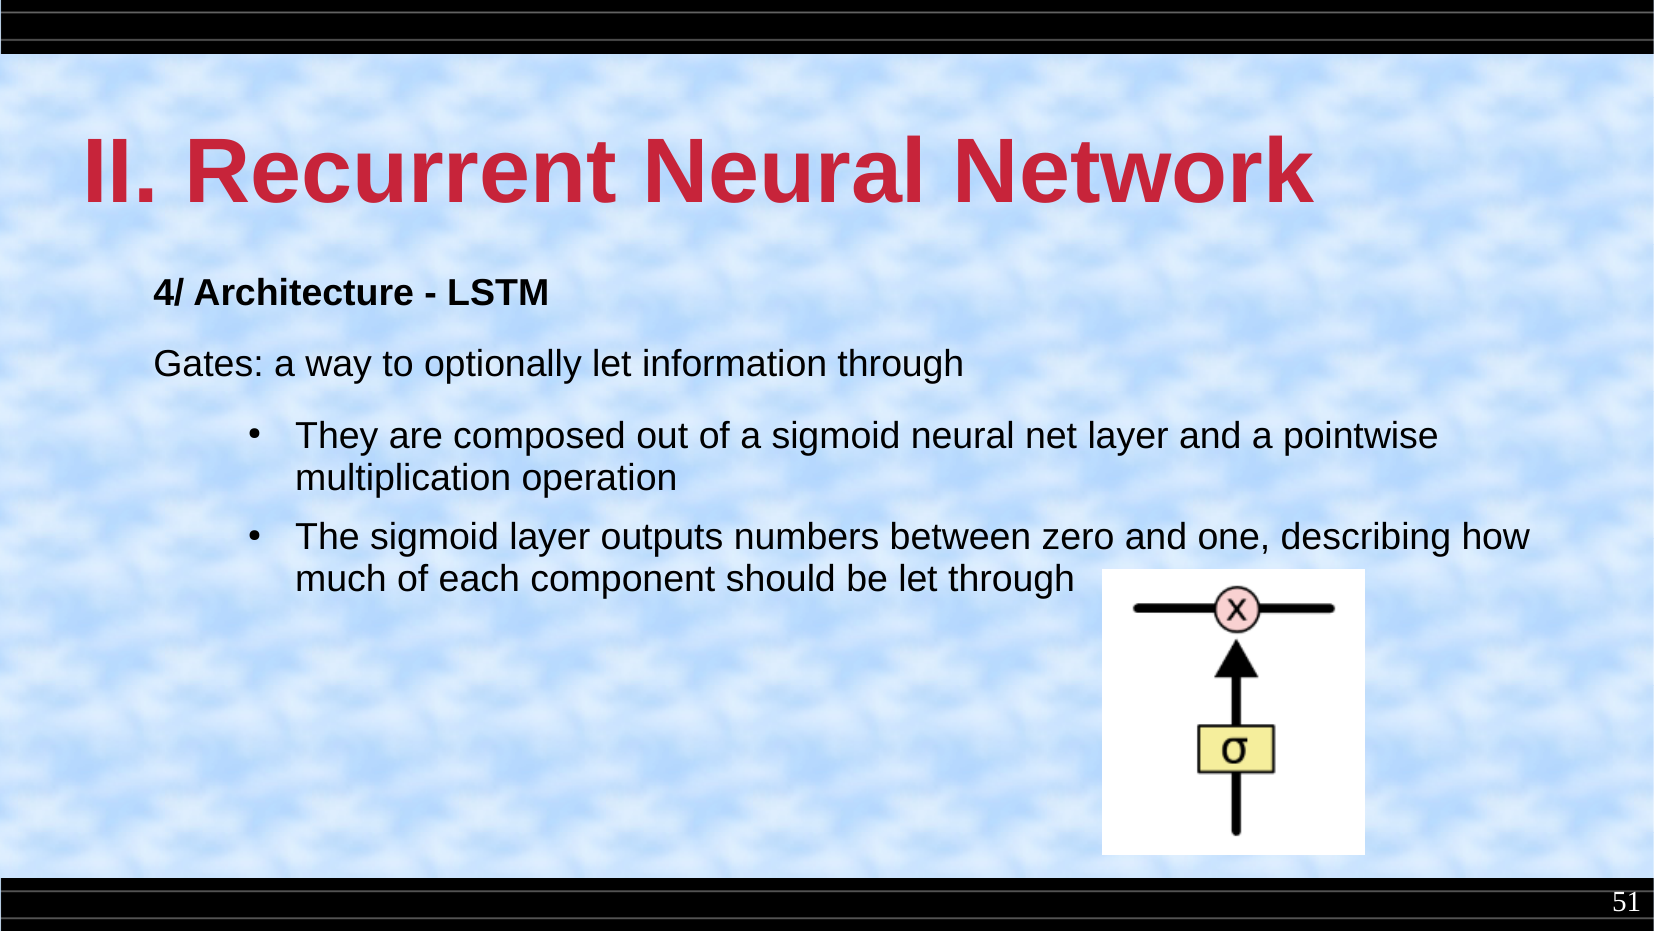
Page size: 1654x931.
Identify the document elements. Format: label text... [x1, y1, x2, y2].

title II. Recurrent Neural Network [82, 92, 1571, 248]
picture [0, 0, 1654, 931]
list 4/ Architecture - LSTM Gates: a way to optionally let information through They are composed out of a sigmoid neural net layer and a pointwise multiplication operation The sigmoid layer outputs numbers between zero and one, describing how much of each component should be let through [82, 271, 1571, 757]
